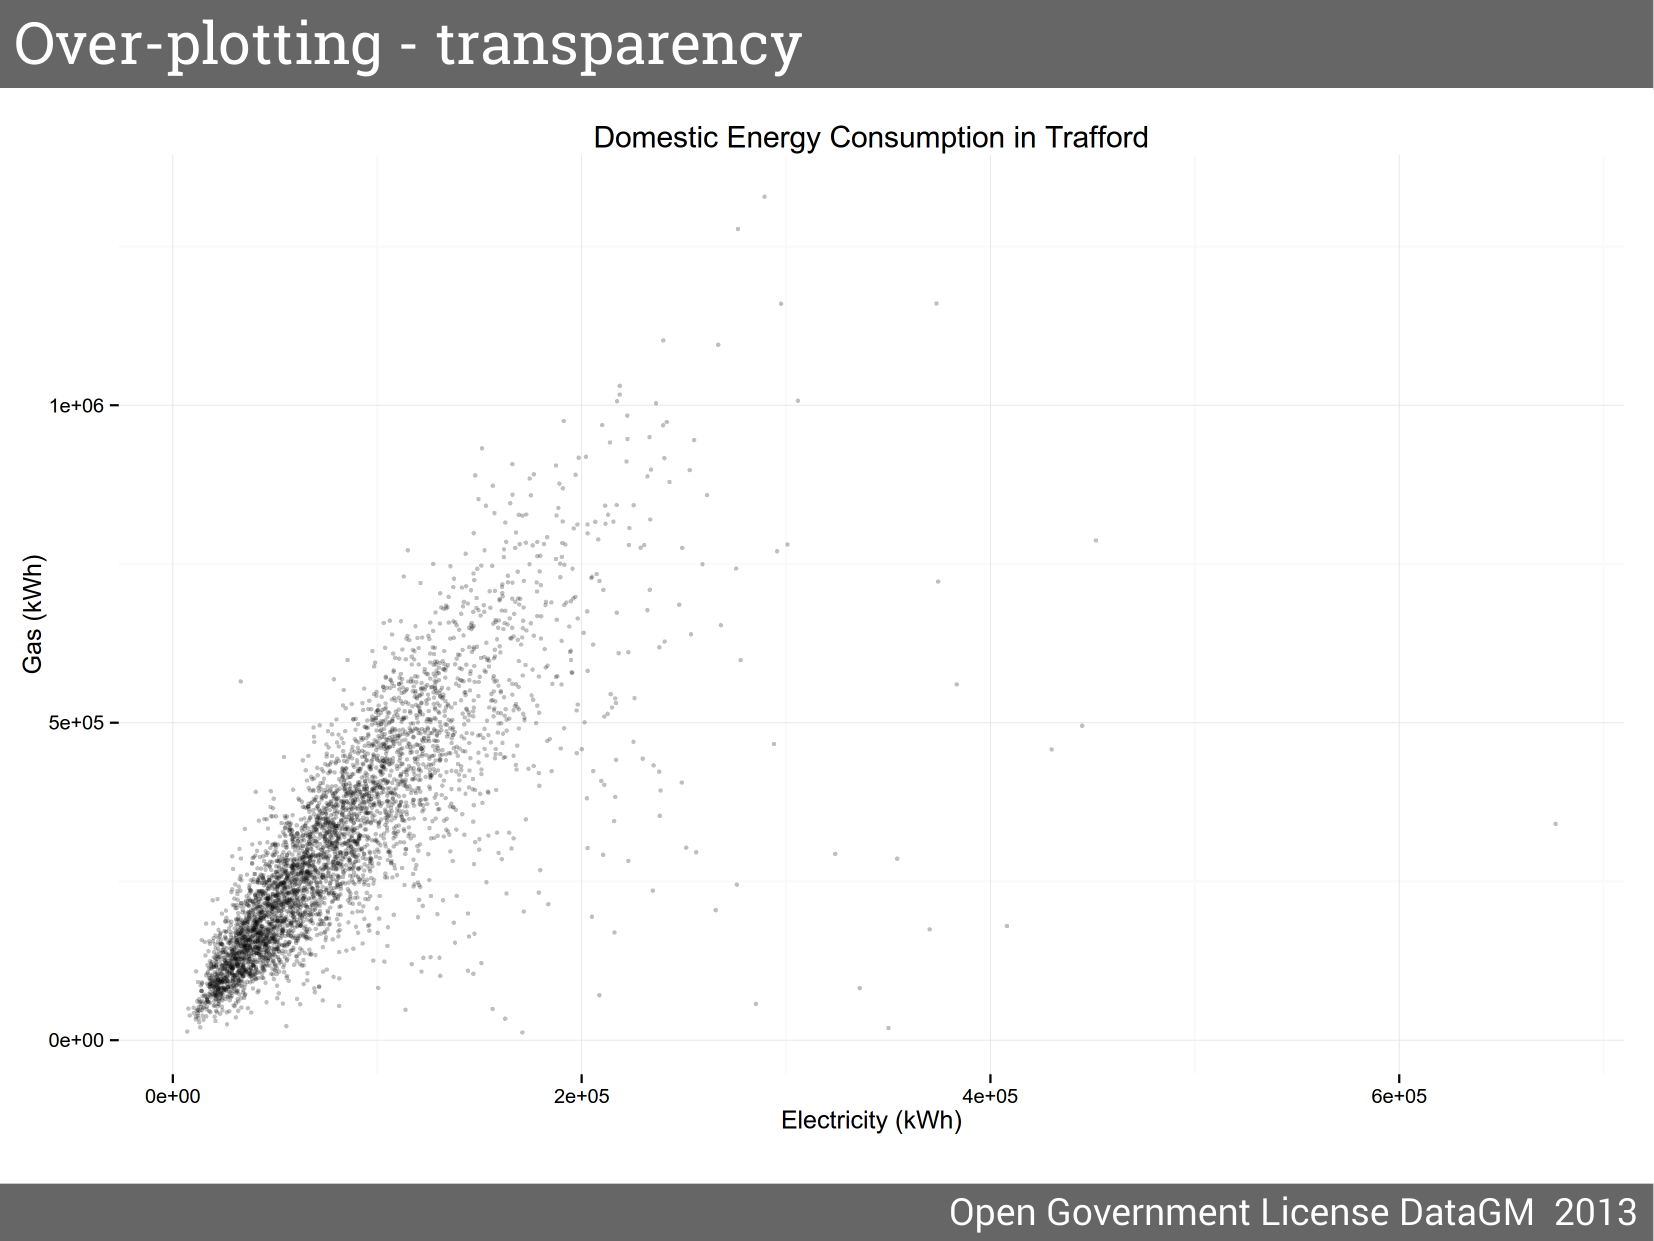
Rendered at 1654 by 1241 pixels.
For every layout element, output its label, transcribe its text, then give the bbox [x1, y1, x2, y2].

text_box Over-plotting - transparency [0, 0, 1654, 88]
picture [0, 88, 1654, 1151]
text_box Open Government License DataGM 2013 [0, 1183, 1654, 1241]
